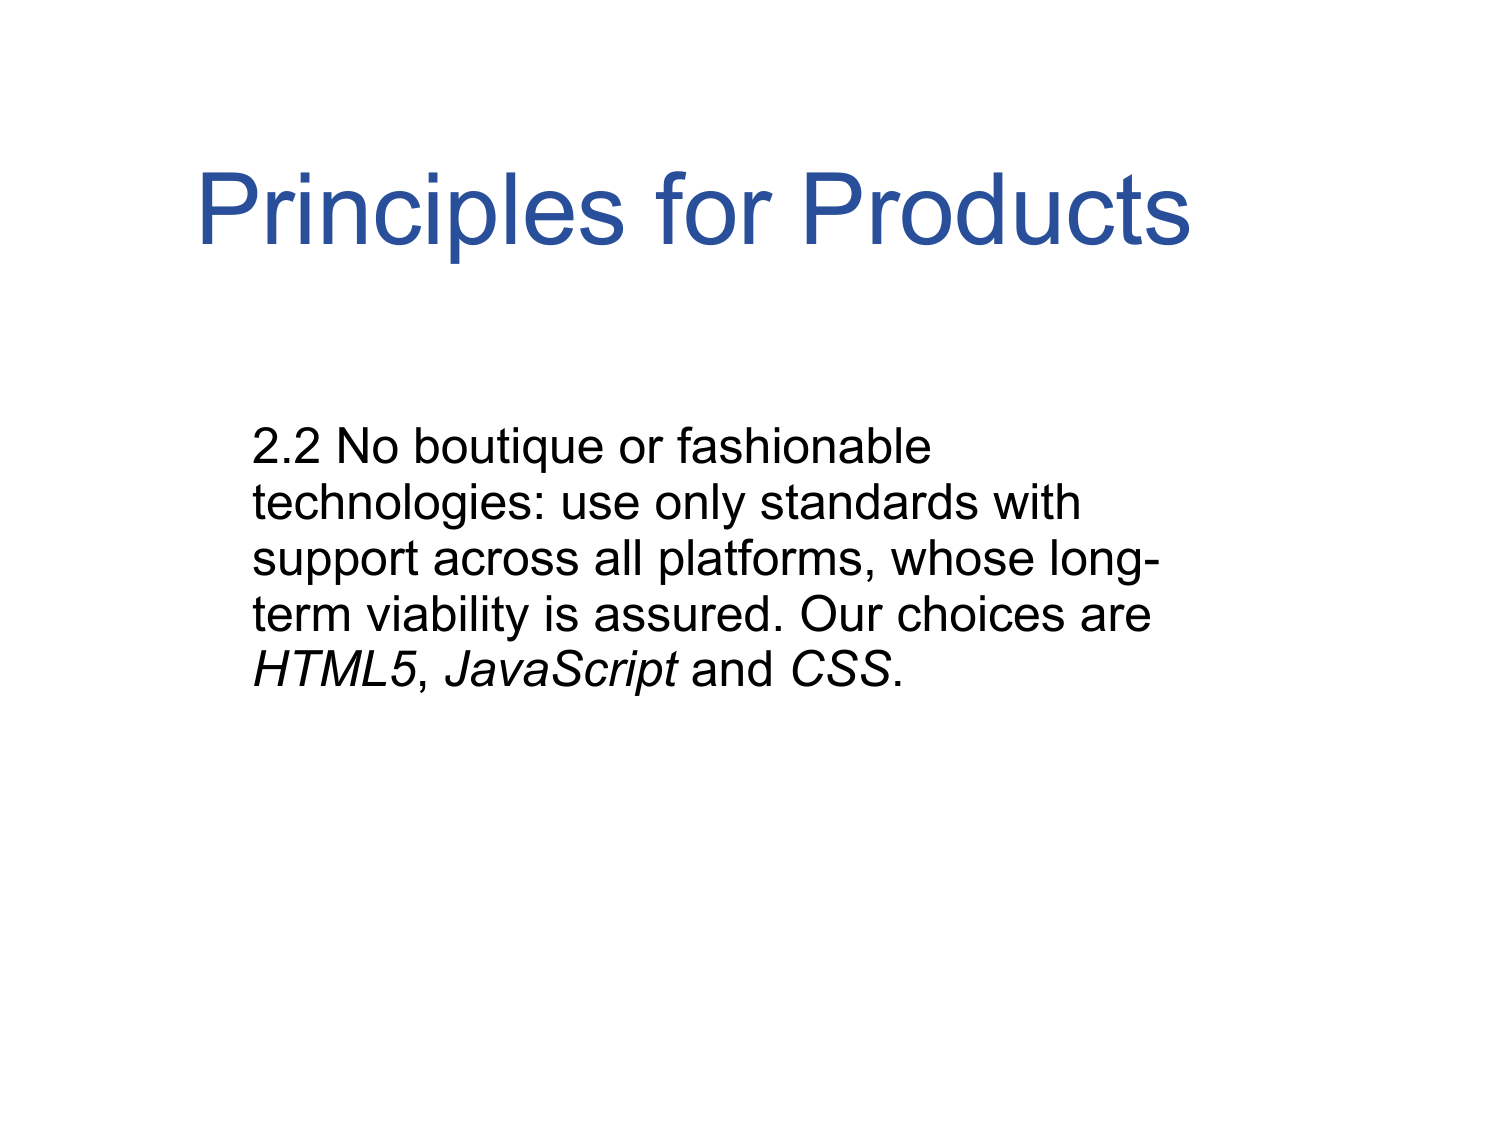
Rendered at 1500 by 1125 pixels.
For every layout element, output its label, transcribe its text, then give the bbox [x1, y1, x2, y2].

title Principles for Products [181, 115, 1209, 304]
list 2.2 No boutique or fashionable technologies: use only standards with support across all platforms, whose long-term viability is assured. Our choices are HTML5, JavaScript and CSS. [181, 333, 1209, 1015]
